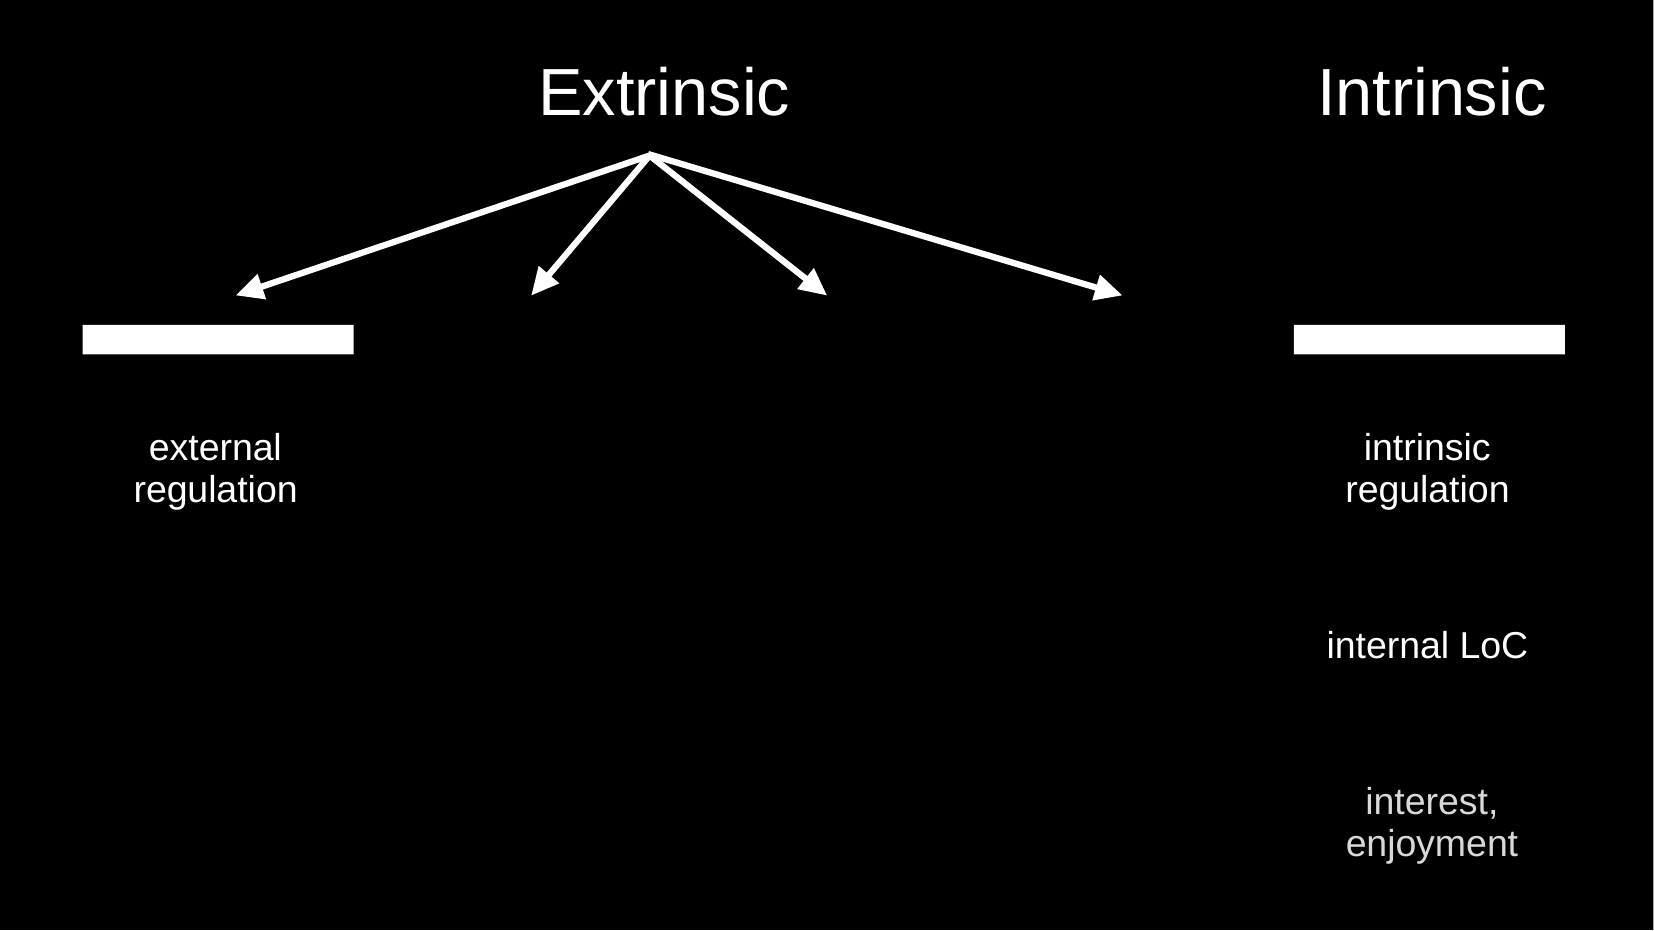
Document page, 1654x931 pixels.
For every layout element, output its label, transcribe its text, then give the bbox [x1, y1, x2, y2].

list interest, enjoyment [1299, 759, 1565, 886]
text_box [82, 324, 354, 355]
list intrinsic regulation [1294, 405, 1561, 532]
list internal LoC [1294, 582, 1561, 709]
list Extrinsic [531, 29, 798, 156]
list external regulation [82, 405, 349, 532]
list Intrinsic [1299, 29, 1565, 156]
text_box [1293, 324, 1565, 355]
